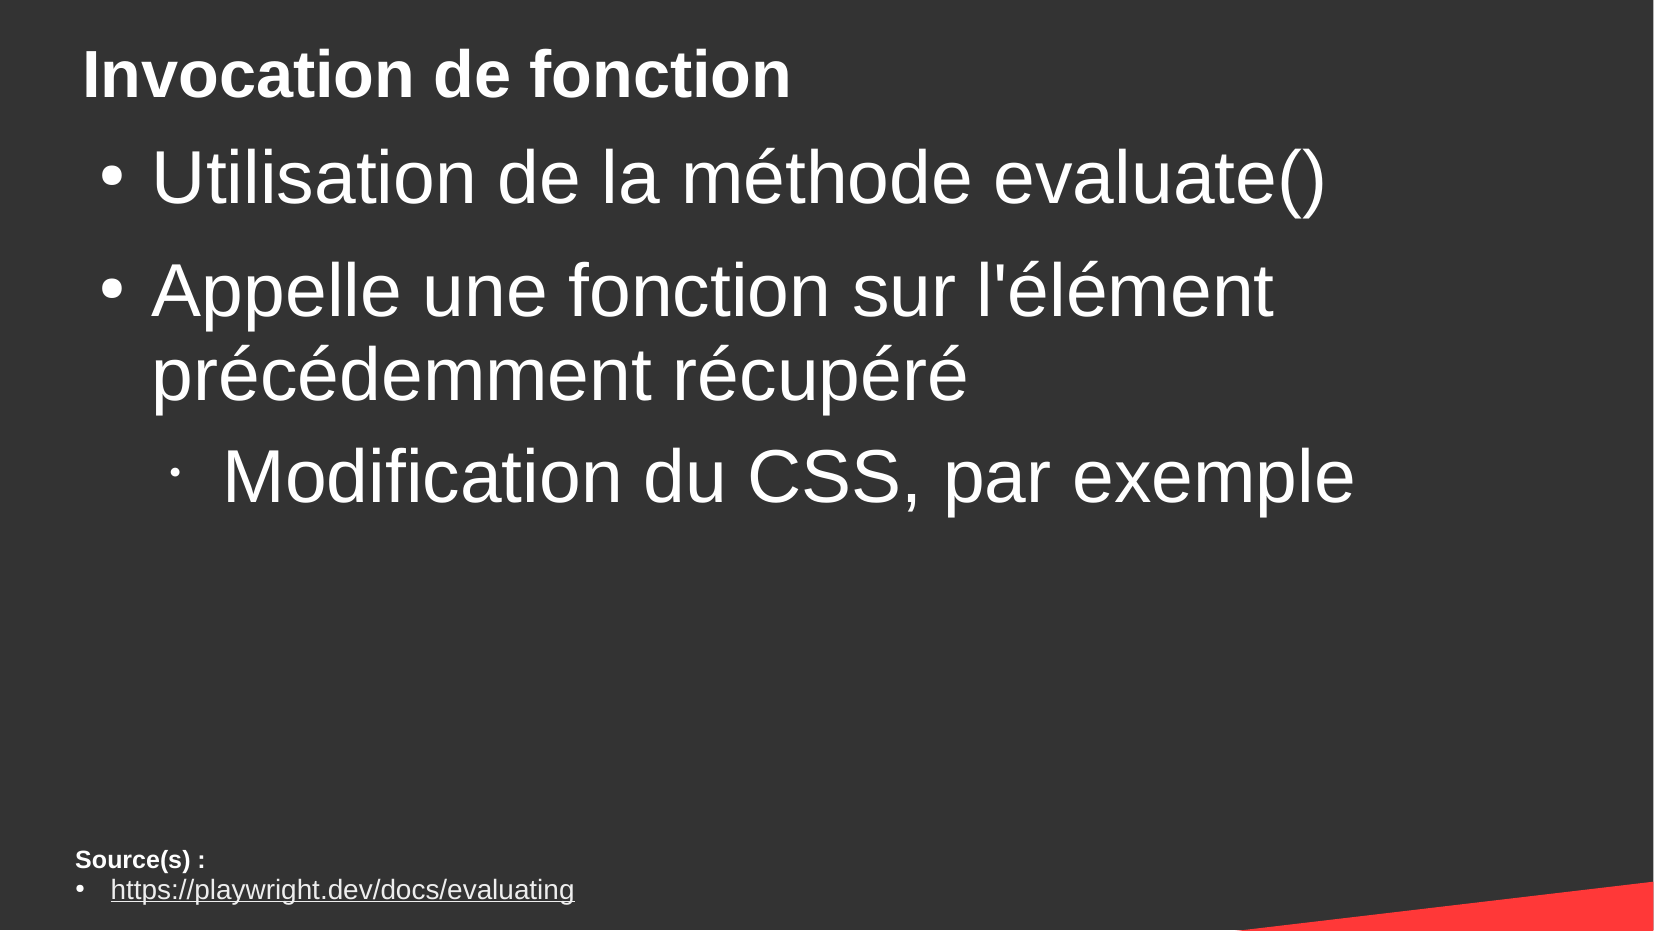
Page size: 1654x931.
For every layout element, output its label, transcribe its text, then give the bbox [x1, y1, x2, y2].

title Invocation de fonction [82, 37, 1571, 112]
text_box Source(s) : https://playwright.dev/docs/evaluating [60, 826, 1546, 913]
text_box [1235, 881, 1654, 931]
list Utilisation de la méthode evaluate() Appelle une fonction sur l'élément précédemment récupéré Modification du CSS, par exemple [80, 135, 1619, 721]
